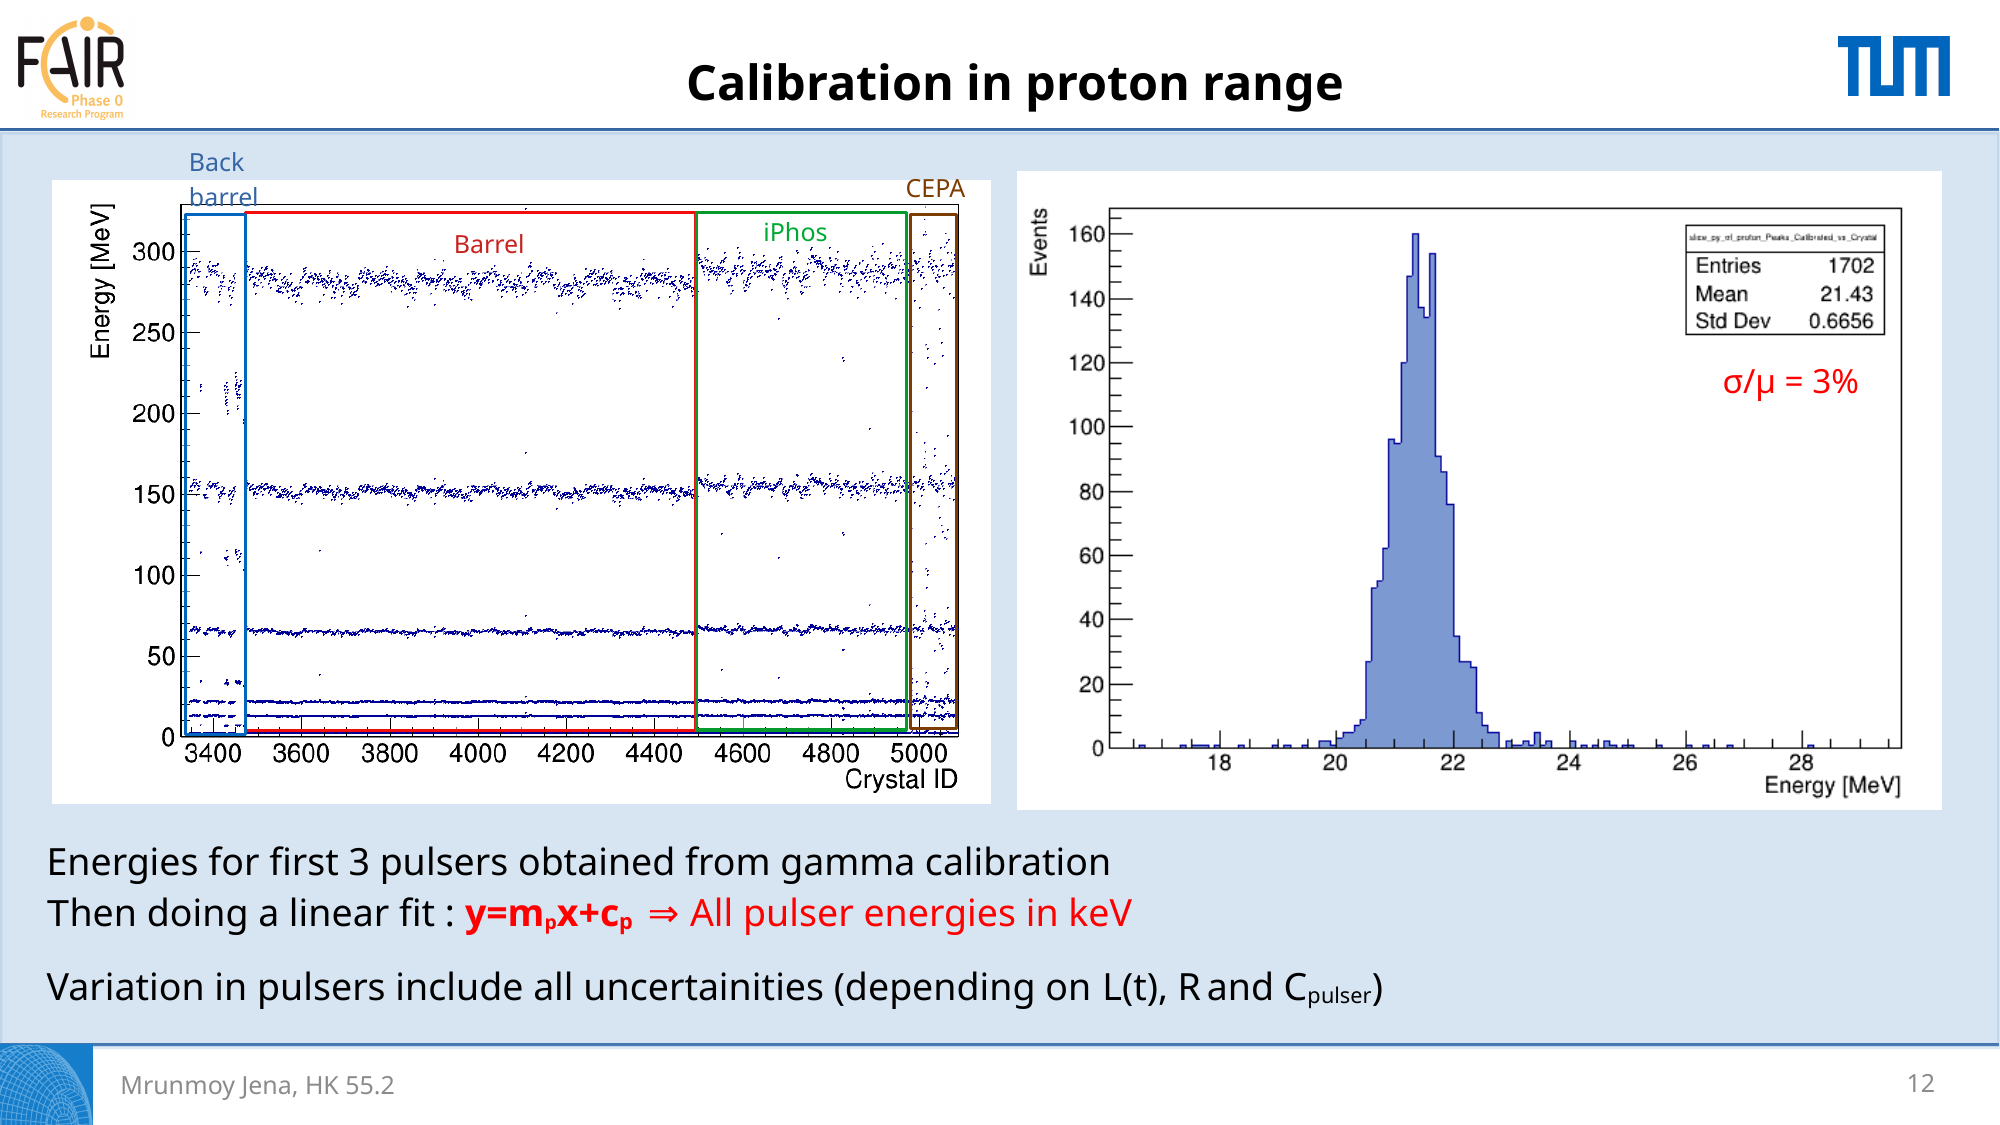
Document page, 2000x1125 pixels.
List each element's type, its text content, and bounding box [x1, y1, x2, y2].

text_box Energies for first 3 pulsers obtained from gamma calibration Then doing a linear fit : y=mpx+cp ⇒ All pulser energies in keV Variation in pulsers include all uncertainities (depending on L(t), R and Cpulser) [31, 828, 1845, 1009]
text_box iPhos [748, 214, 884, 253]
text_box Back barrel [174, 137, 340, 213]
text_box σ/μ = 3% [1707, 351, 1963, 448]
picture [0, 1044, 93, 1125]
picture [1838, 36, 1950, 96]
title Calibration in proton range [180, 44, 1851, 121]
picture [247, 214, 694, 729]
picture [1017, 171, 1942, 810]
picture [187, 216, 244, 733]
text_box iPhos [748, 207, 884, 211]
text_box Barrel [439, 219, 650, 264]
picture [15, 15, 142, 120]
text_box CEPA [890, 163, 996, 209]
picture [52, 180, 991, 804]
picture [698, 214, 905, 728]
